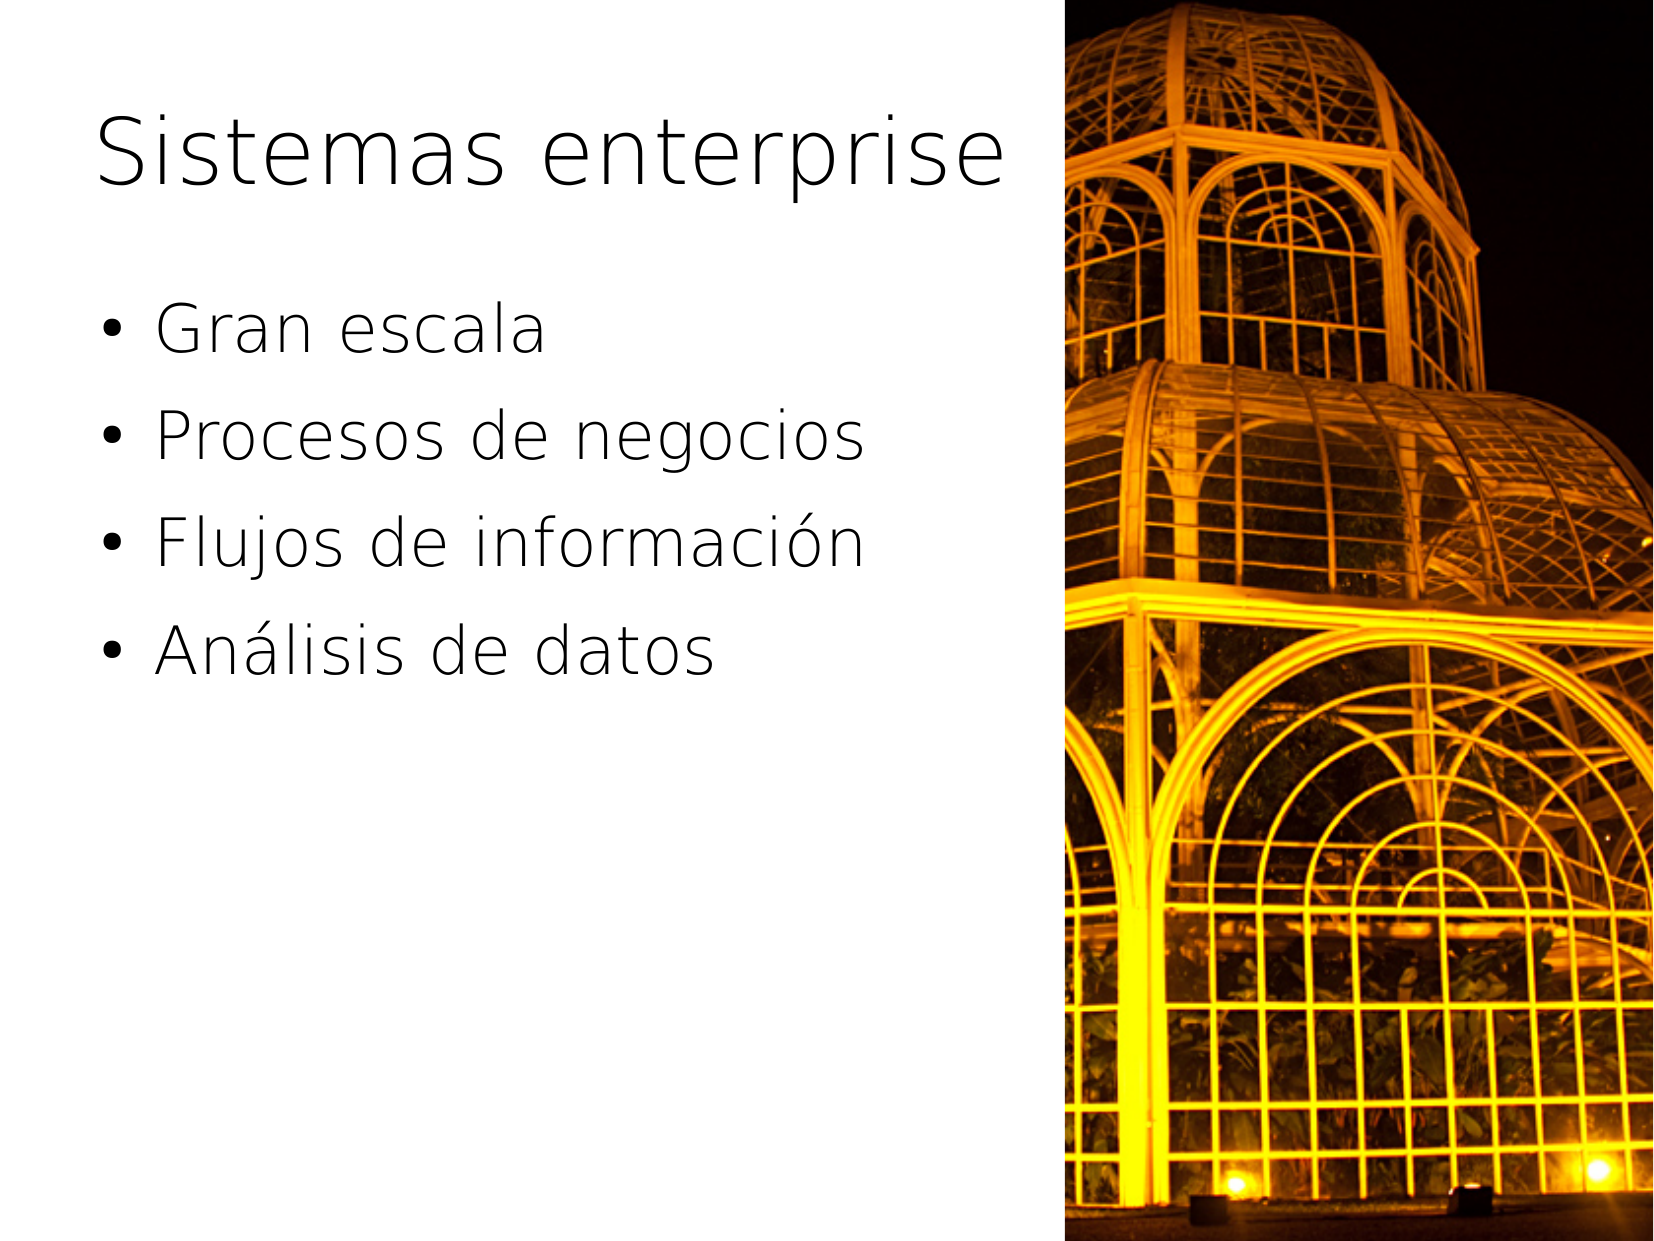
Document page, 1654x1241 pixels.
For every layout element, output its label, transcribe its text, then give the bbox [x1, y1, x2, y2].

title Sistemas enterprise [82, 49, 1021, 257]
list Gran escala Procesos de negocios Flujos de información Análisis de datos [82, 290, 1021, 1010]
picture [1064, 0, 1654, 1241]
